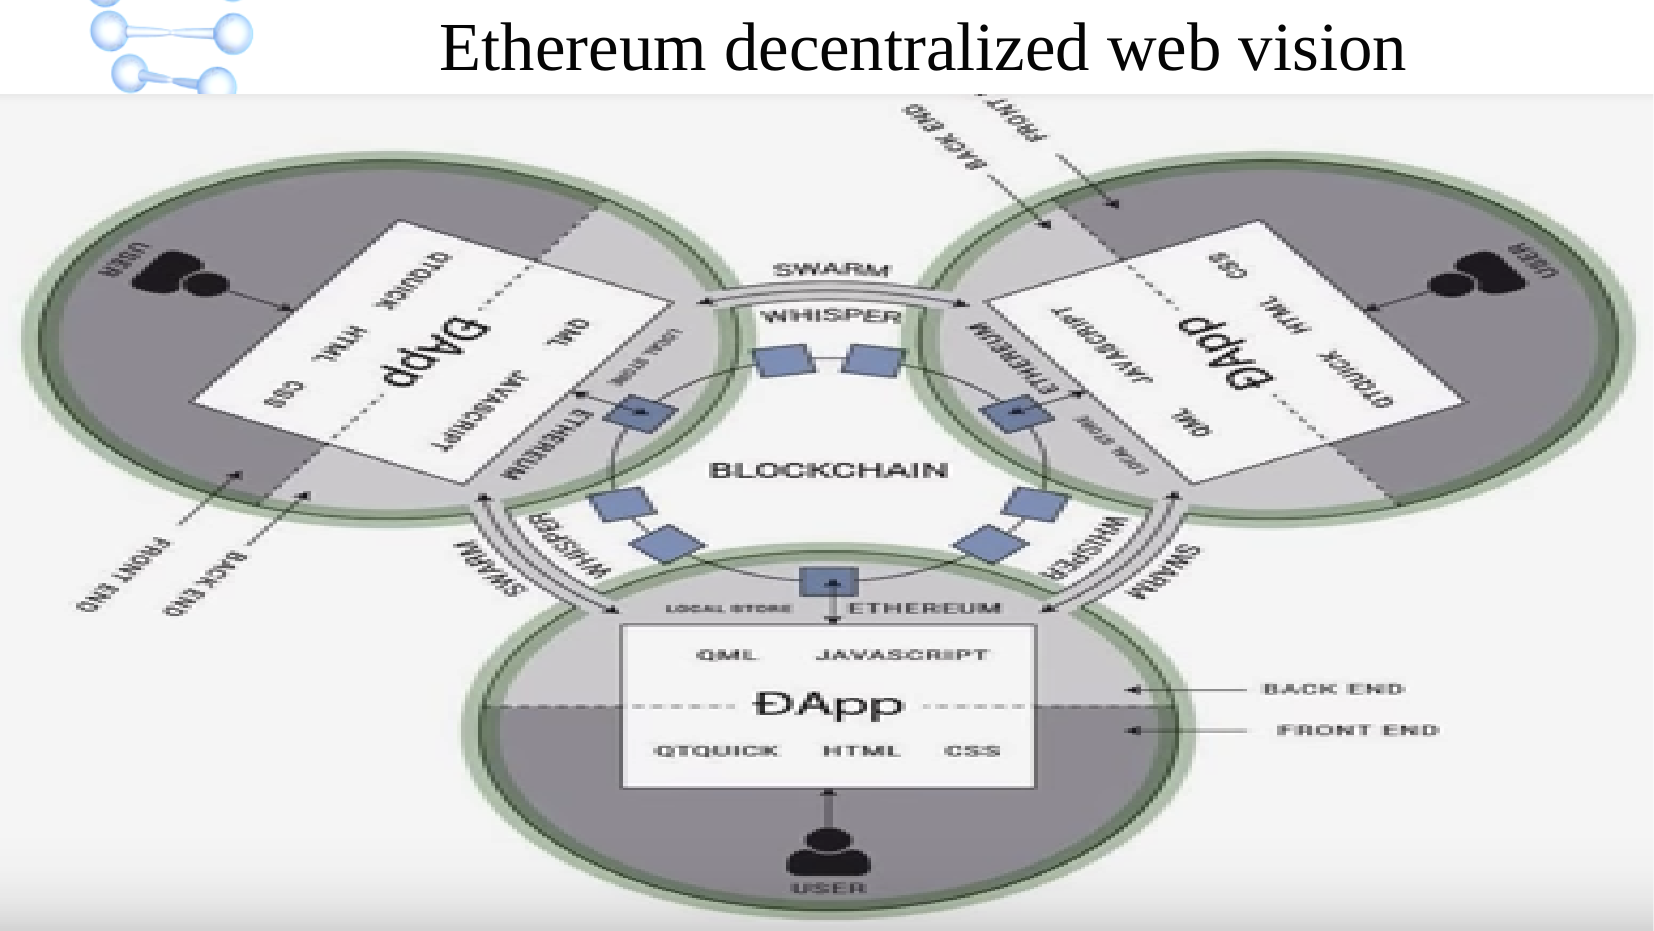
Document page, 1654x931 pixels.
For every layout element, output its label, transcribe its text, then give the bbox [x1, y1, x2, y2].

title Ethereum decentralized web vision [259, 0, 1589, 94]
picture [0, 0, 1654, 931]
